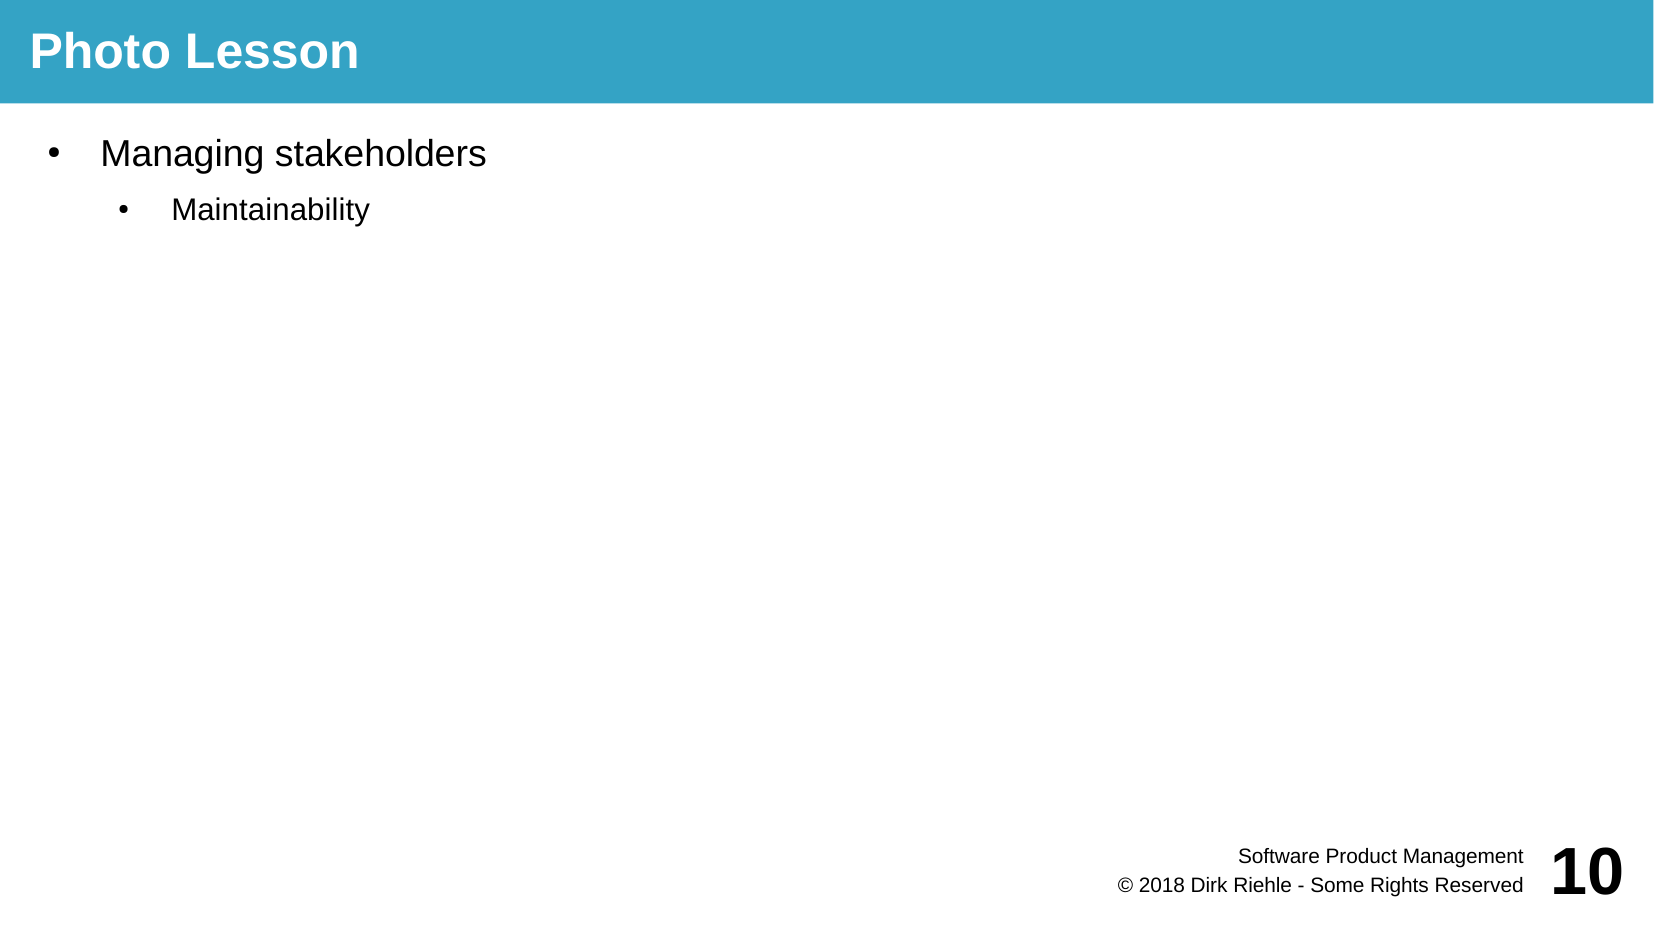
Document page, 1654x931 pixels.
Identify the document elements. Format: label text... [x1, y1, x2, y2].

list Managing stakeholders Maintainability [29, 132, 1625, 813]
title Photo Lesson [0, 0, 1654, 104]
